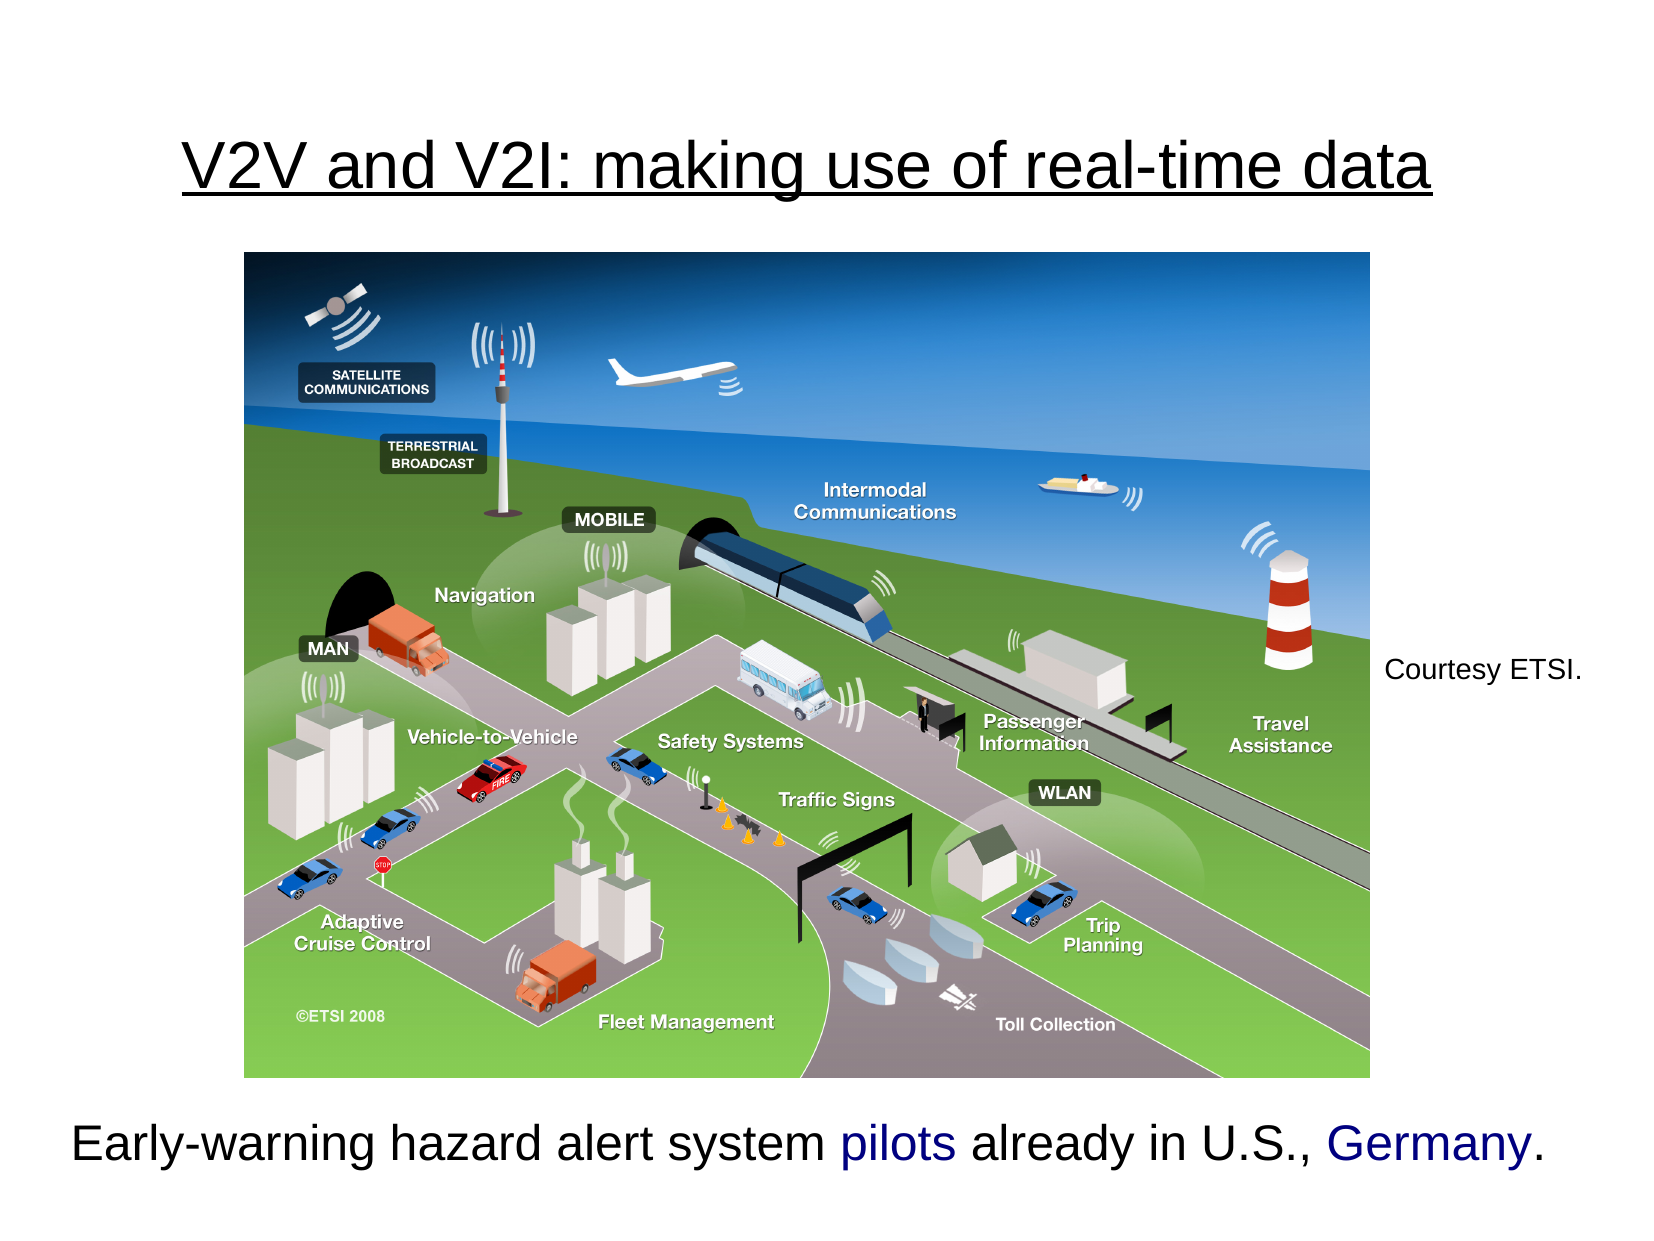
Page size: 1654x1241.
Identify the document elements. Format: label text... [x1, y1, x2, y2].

title V2V and V2I: making use of real-time data [63, 62, 1552, 270]
picture [244, 252, 1370, 1078]
text_box Early-warning hazard alert system pilots already in U.S., Germany. [55, 1107, 1563, 1179]
text_box Courtesy ETSI. [1369, 645, 1598, 694]
